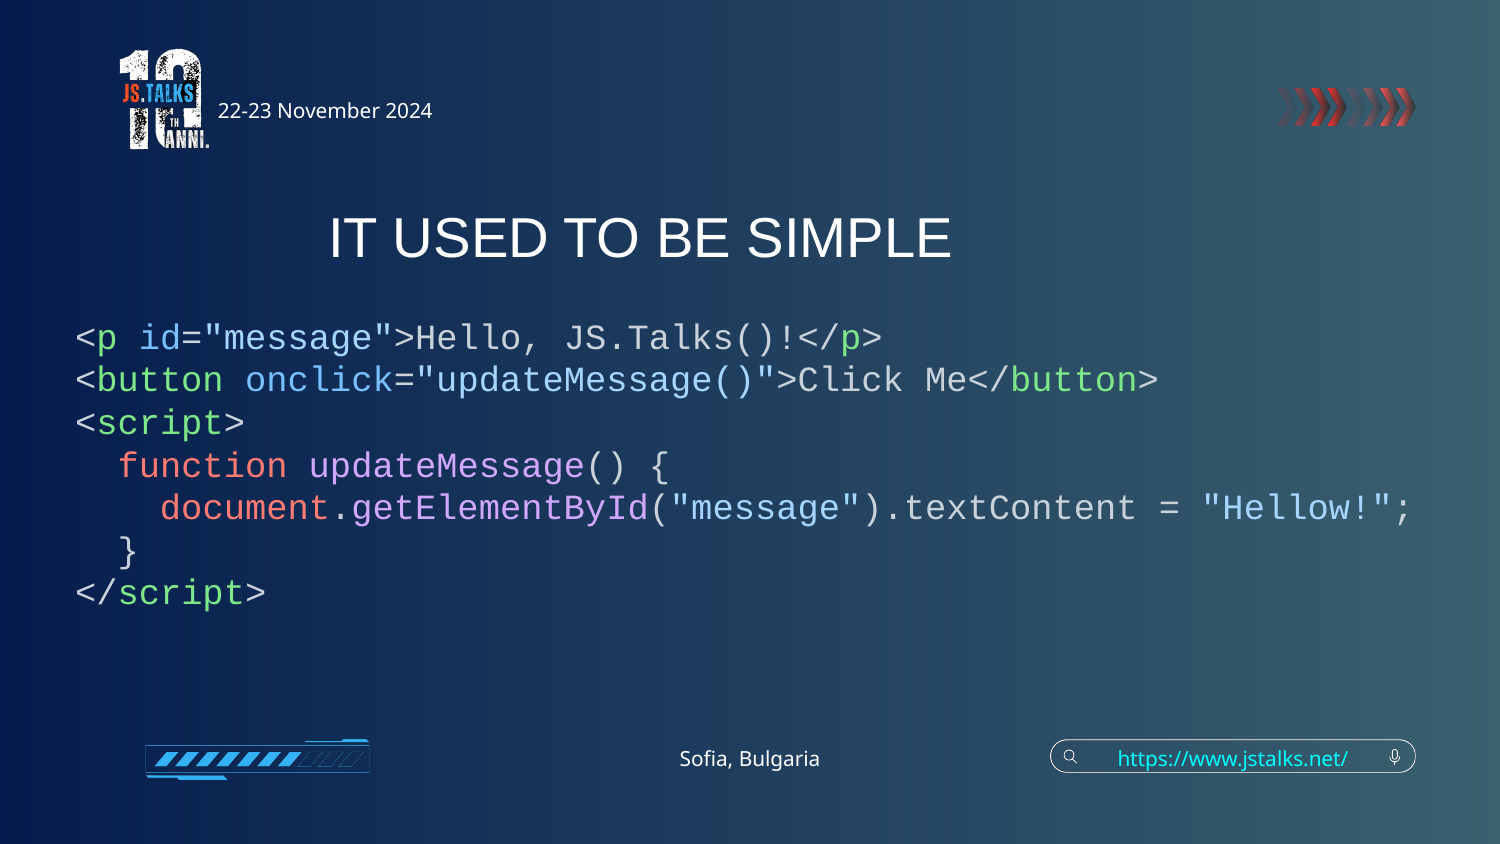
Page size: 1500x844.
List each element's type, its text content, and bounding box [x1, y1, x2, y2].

text_box IT USED TO BE SIMPLE [328, 183, 1233, 269]
text_box 22-23 November 2024 [217, 95, 507, 123]
text_box [1050, 739, 1416, 773]
text_box Sofia, Bulgaria [654, 744, 846, 772]
text_box [1277, 88, 1416, 126]
text_box https://www.jstalks.net/ [1103, 744, 1362, 772]
text_box [145, 739, 370, 780]
text_box [65, 0, 258, 231]
text_box <p id="message">Hello, JS.Talks()!</p> <button onclick="updateMessage()">Click Me</button> <script> function updateMessage() { document.getElementById("message").textContent = "Hellow!"; } </script> [0, 313, 1500, 572]
